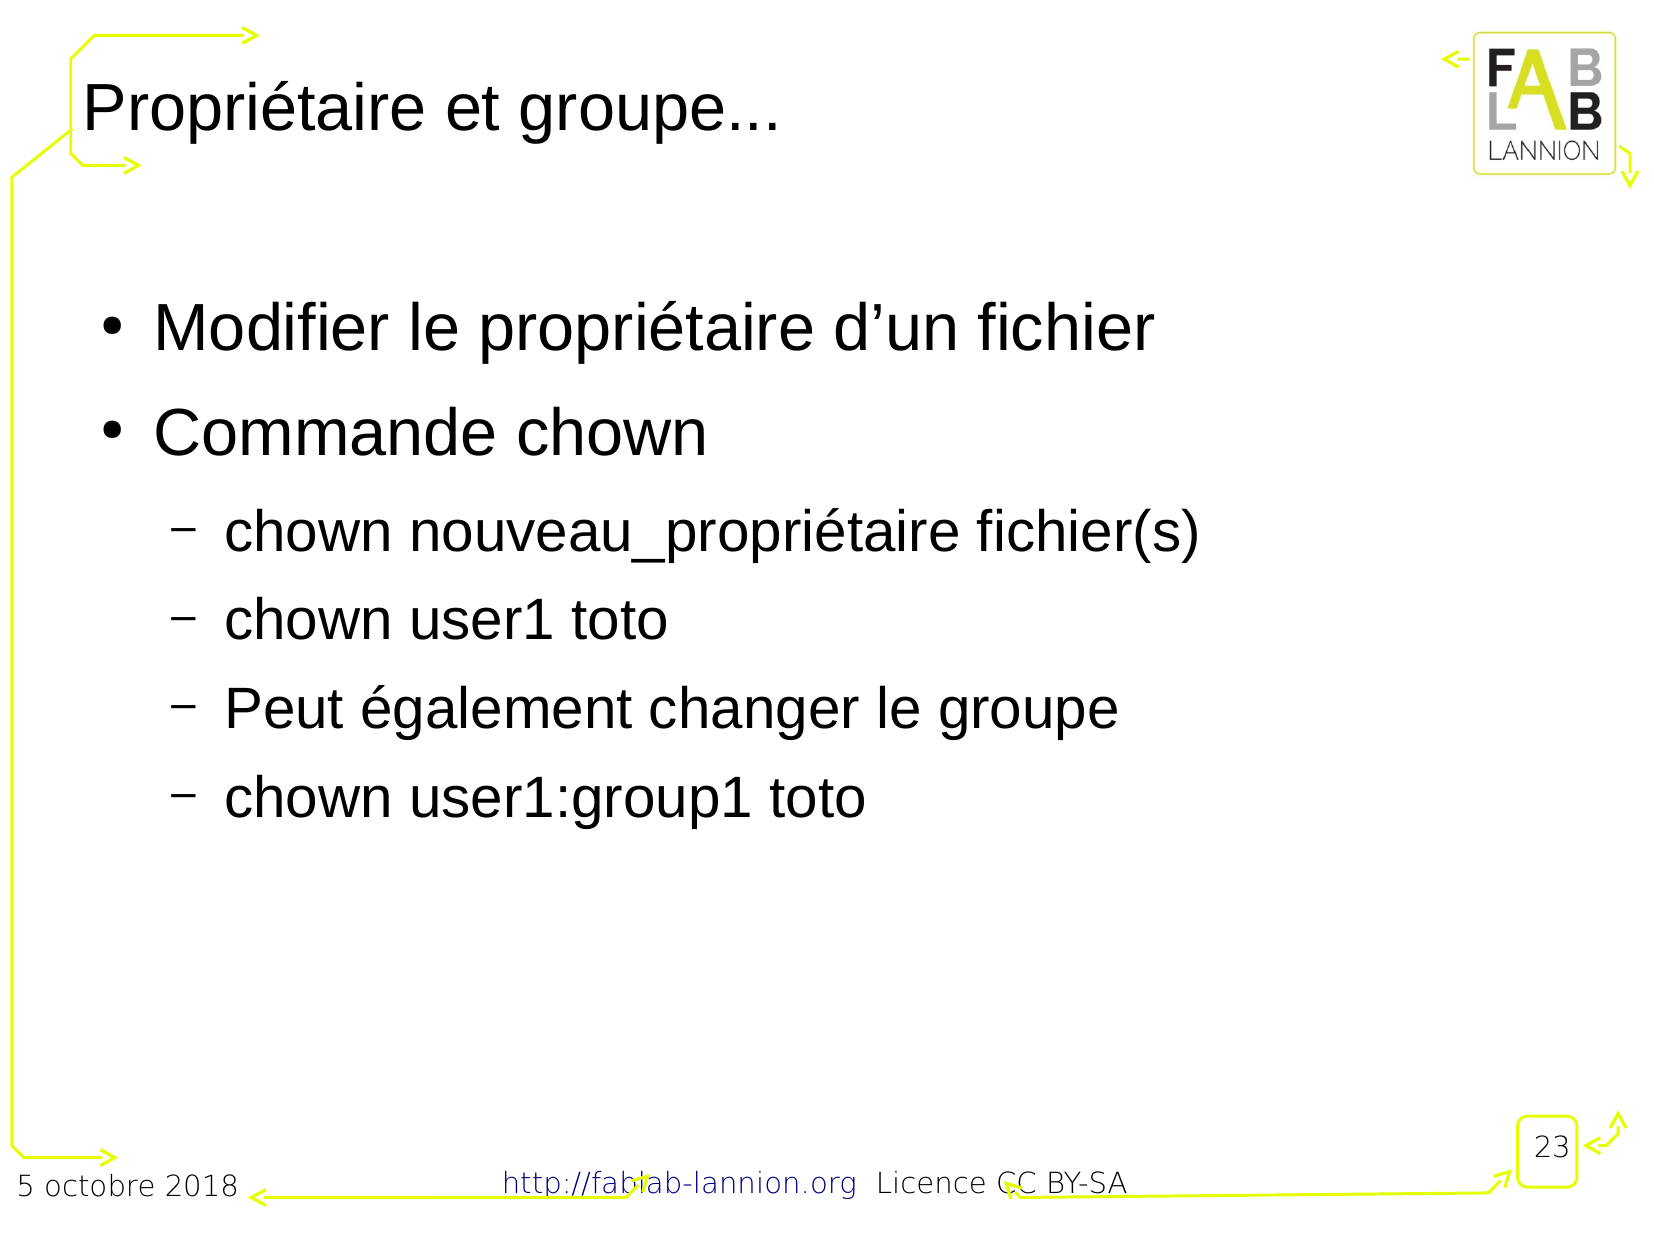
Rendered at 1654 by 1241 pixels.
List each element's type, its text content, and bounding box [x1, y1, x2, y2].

picture [1470, 29, 1619, 178]
title Propriétaire et groupe... [82, 49, 1441, 166]
list Modifier le propriétaire d’un fichier Commande chown chown nouveau_propriétaire fichier(s) chown user1 toto Peut également changer le groupe chown user1:group1 toto [82, 290, 1571, 1010]
